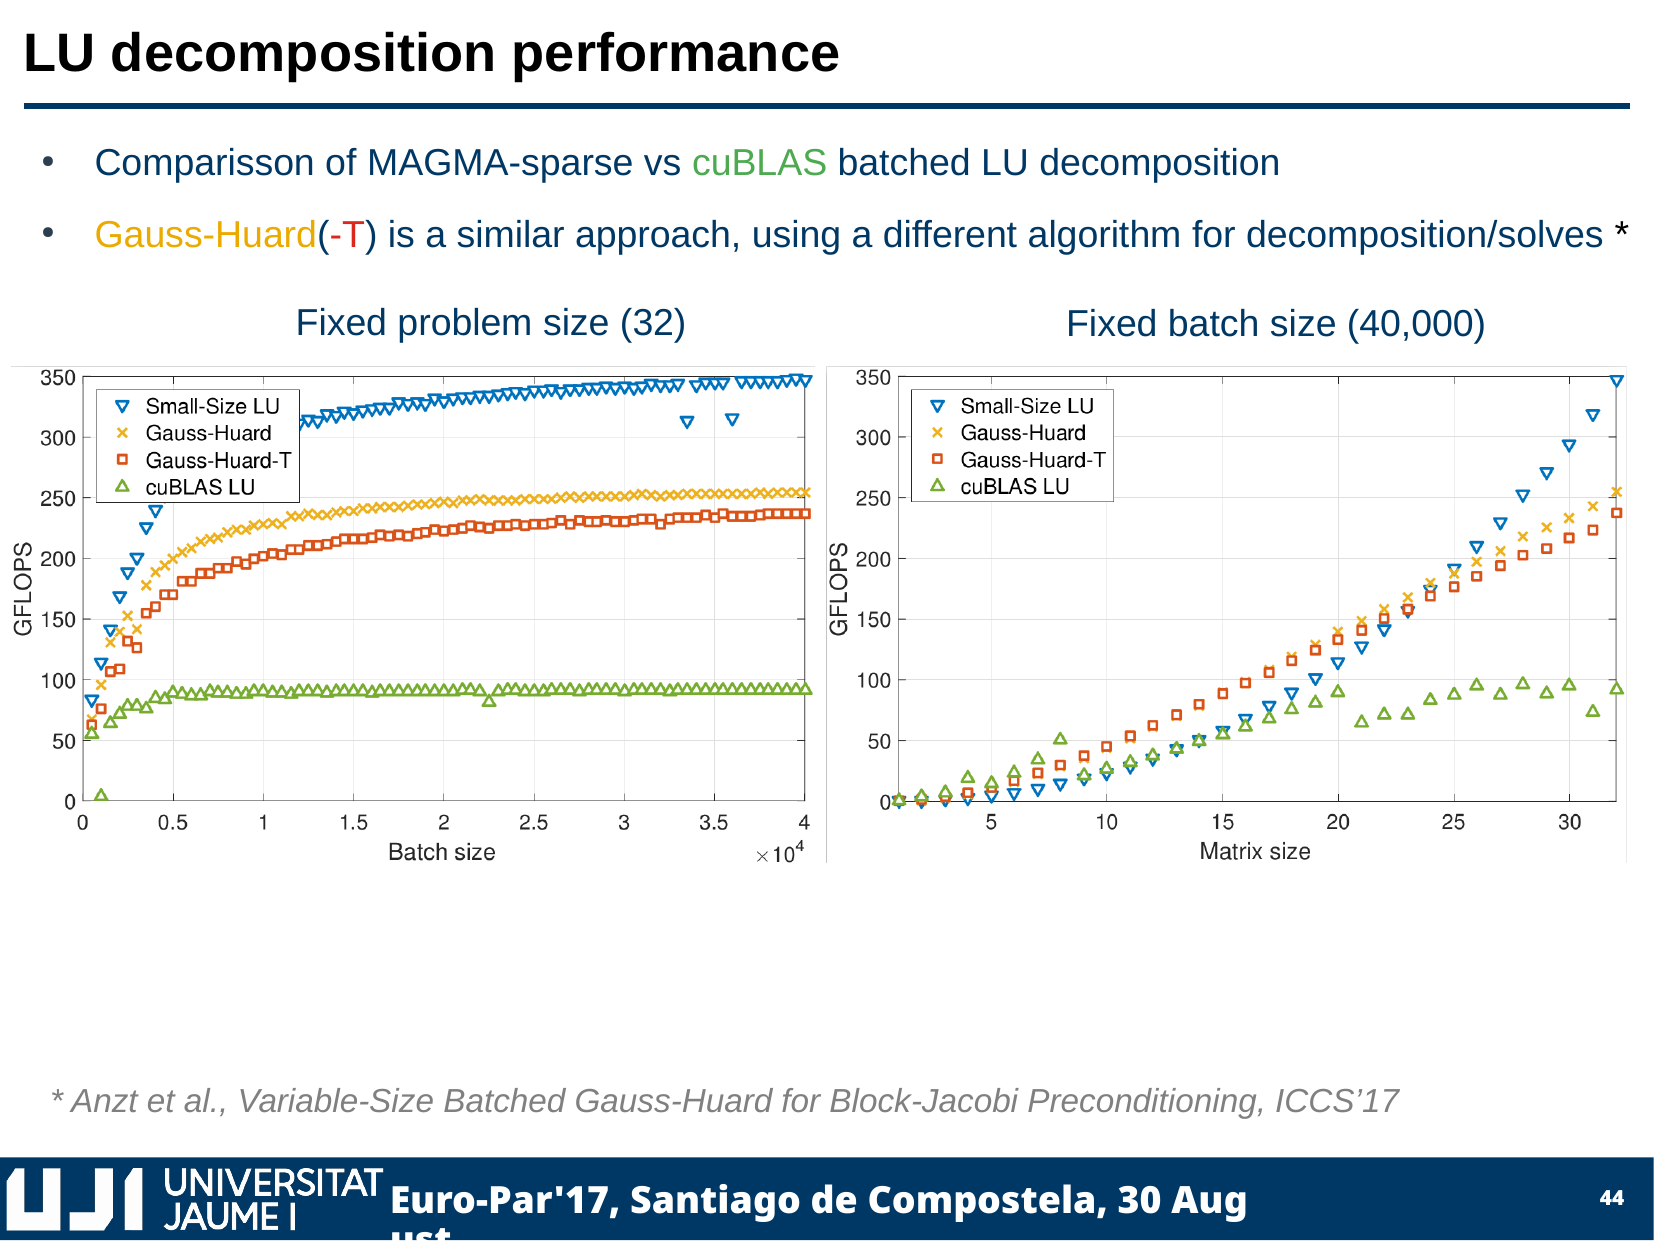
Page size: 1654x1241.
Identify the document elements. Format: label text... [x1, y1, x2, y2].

text_box Fixed problem size (32) [280, 294, 702, 351]
picture [826, 366, 1627, 863]
text_box * Anzt et al., Variable-Size Batched Gauss-Huard for Block-Jacobi Preconditioning, ICCS’17 [35, 1074, 1599, 1127]
picture [0, 1158, 390, 1241]
picture [11, 366, 815, 865]
list Comparisson of MAGMA-sparse vs cuBLAS batched LU decomposition Gauss-Huard(-T) is a similar approach, using a different algorithm for decomposition/solves * [23, 141, 1630, 272]
title LU decomposition performance [23, 0, 1630, 107]
text_box Fixed batch size (40,000) [1051, 295, 1502, 352]
